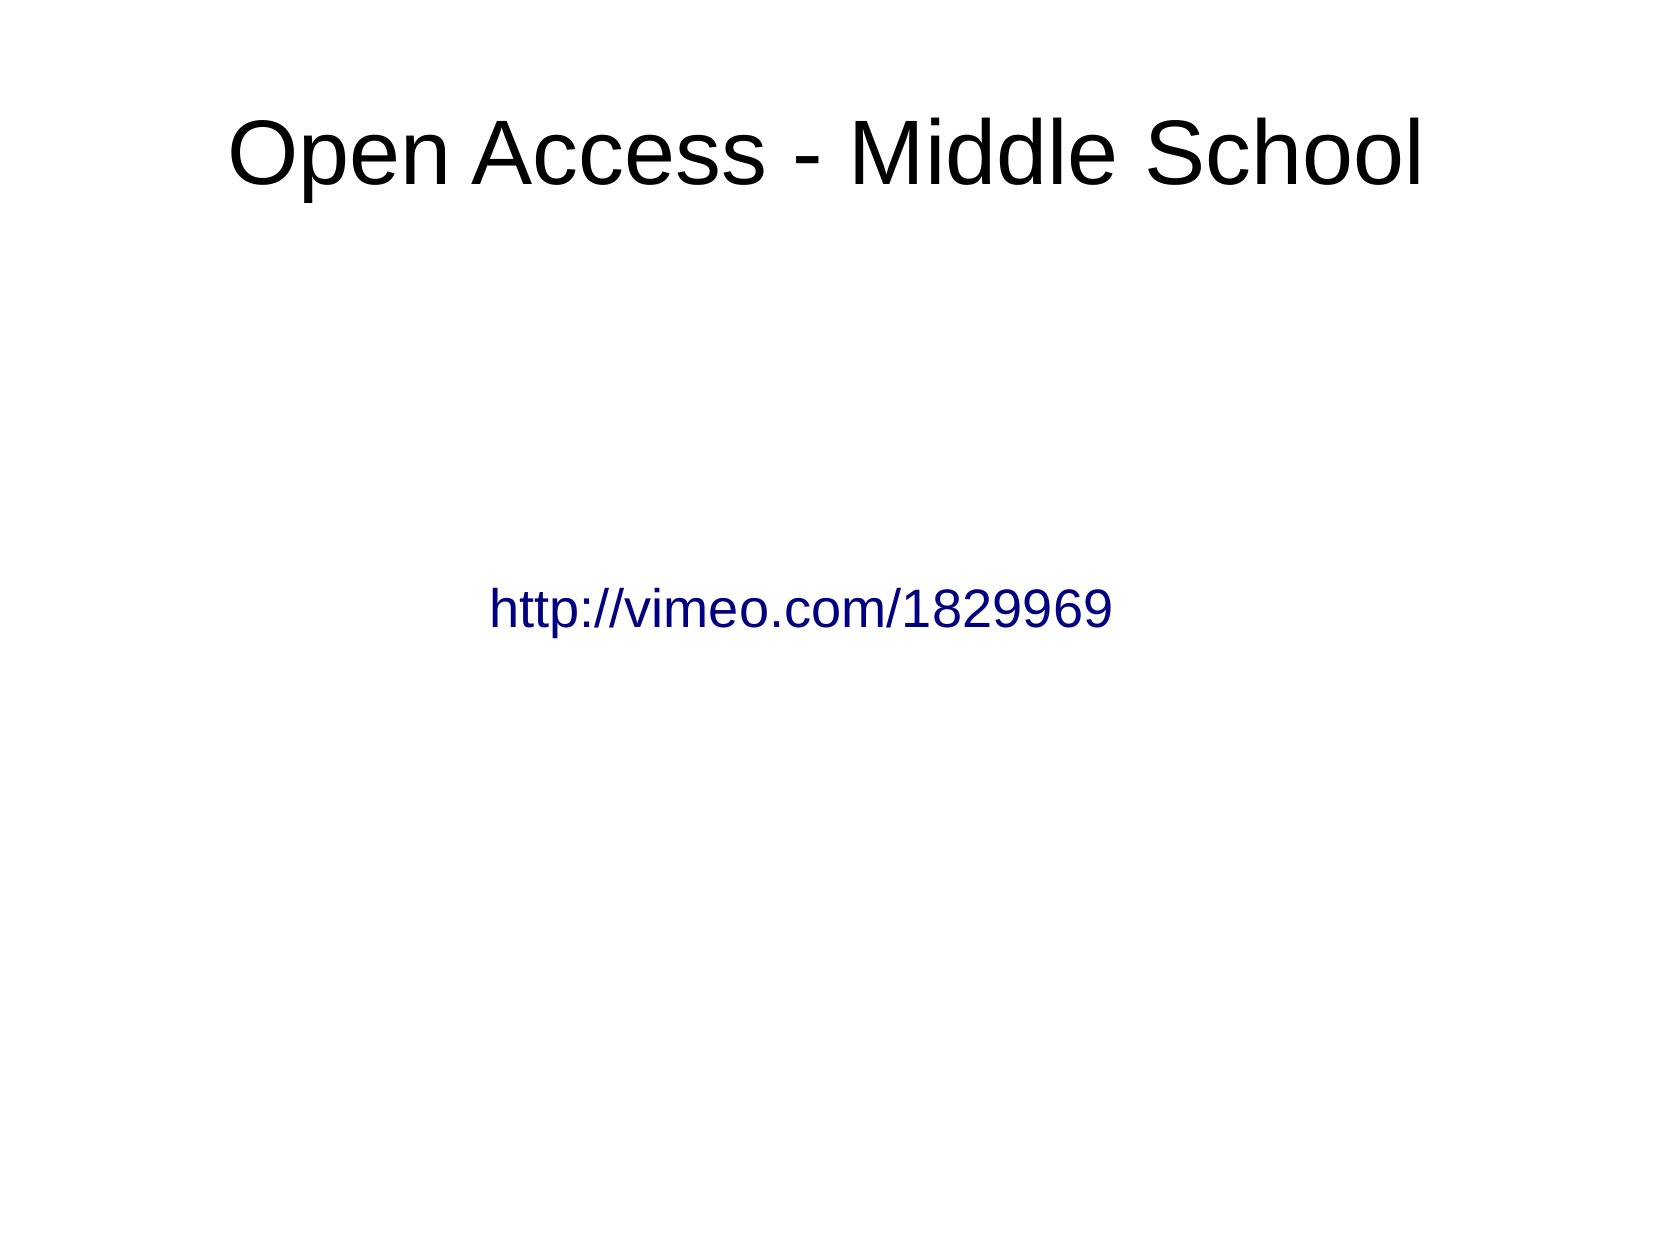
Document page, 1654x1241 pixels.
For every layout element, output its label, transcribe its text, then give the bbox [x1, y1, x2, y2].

text_box http://vimeo.com/1829969 [290, 571, 1329, 647]
title Open Access - Middle School [82, 49, 1571, 257]
